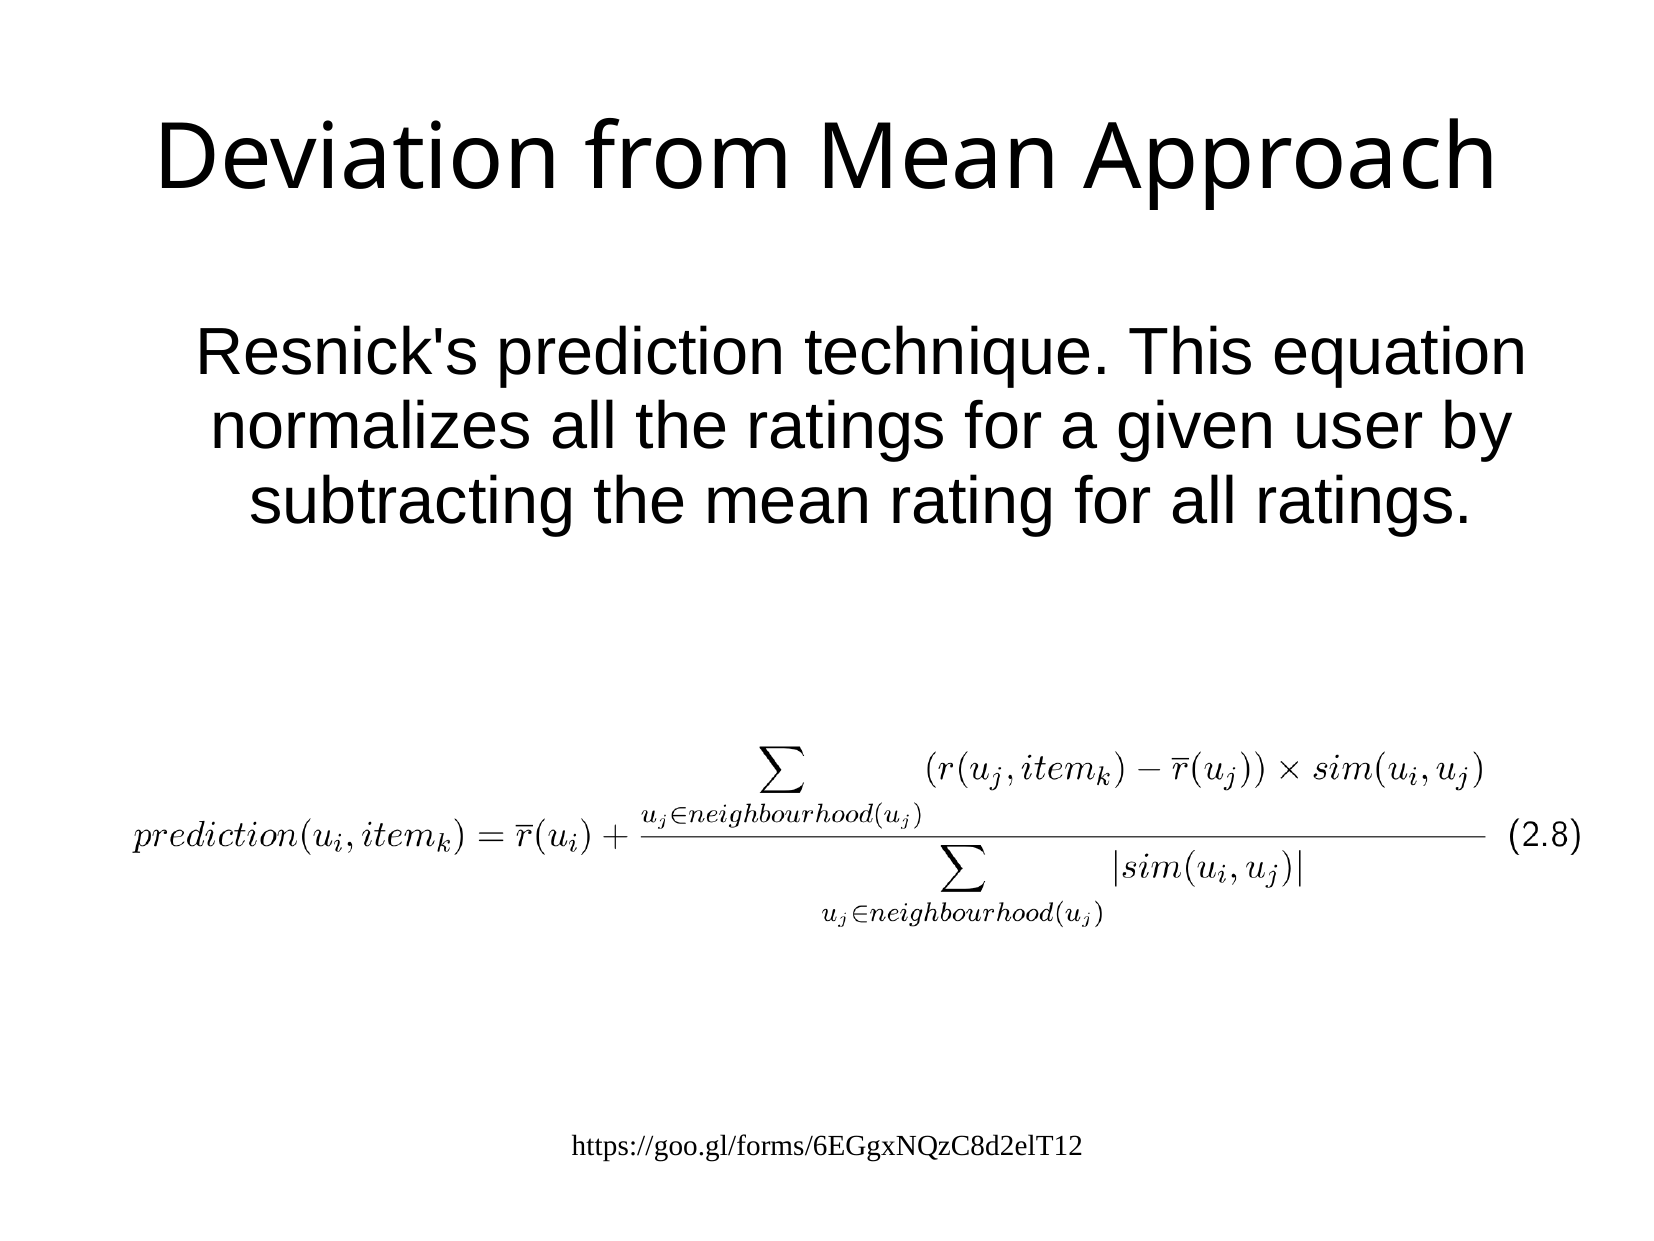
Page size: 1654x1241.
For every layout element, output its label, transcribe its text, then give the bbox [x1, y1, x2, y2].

title Deviation from Mean Approach [82, 49, 1571, 257]
list Resnick's prediction technique. This equation normalizes all the ratings for a given user by subtracting the mean rating for all ratings. [82, 313, 1571, 607]
picture [128, 721, 1622, 947]
